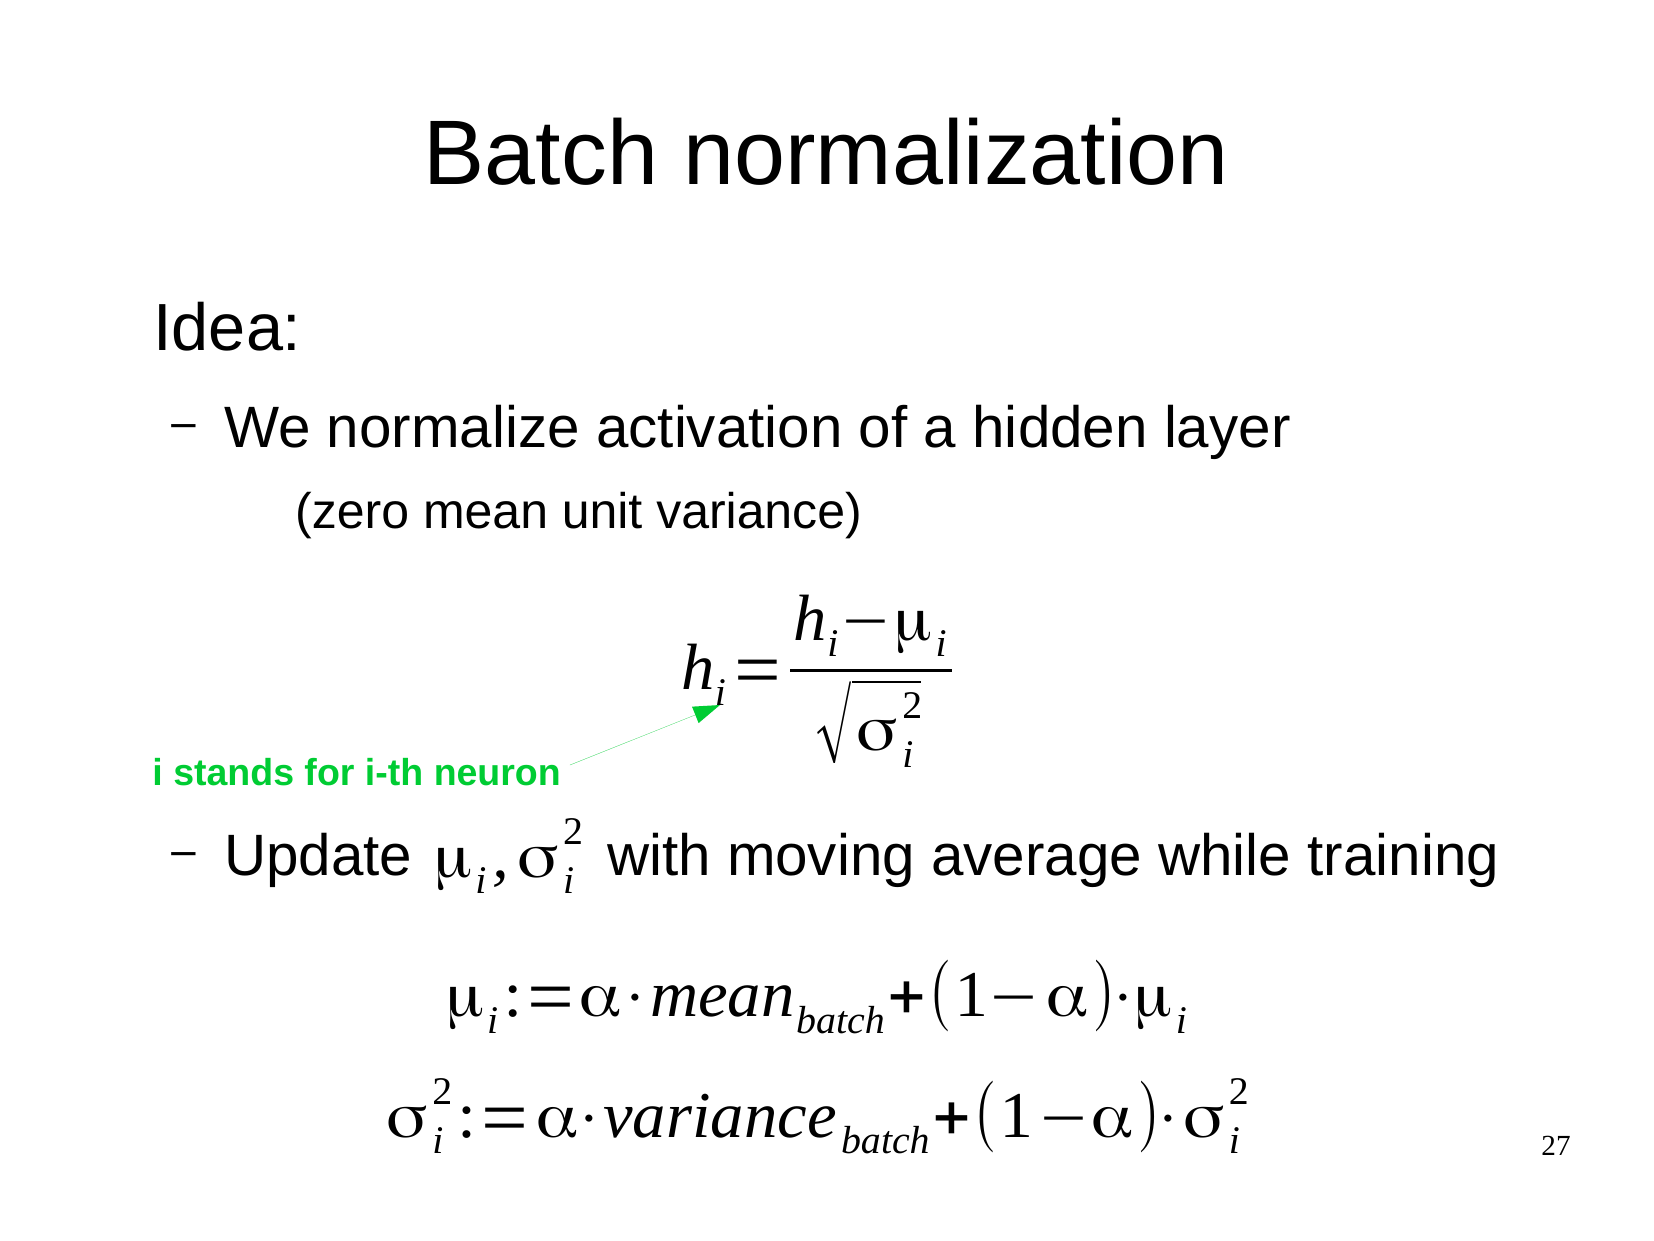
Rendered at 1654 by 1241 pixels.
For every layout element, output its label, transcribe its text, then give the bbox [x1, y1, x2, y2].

chart [416, 807, 599, 901]
title Batch normalization [82, 49, 1571, 257]
chart [428, 955, 1203, 1040]
text_box i stands for i-th neuron [137, 744, 577, 801]
list Idea: We normalize activation of a hidden layer (zero mean unit variance) Update with moving average while training [82, 290, 1571, 1010]
chart [369, 1067, 1264, 1161]
chart [664, 583, 969, 777]
